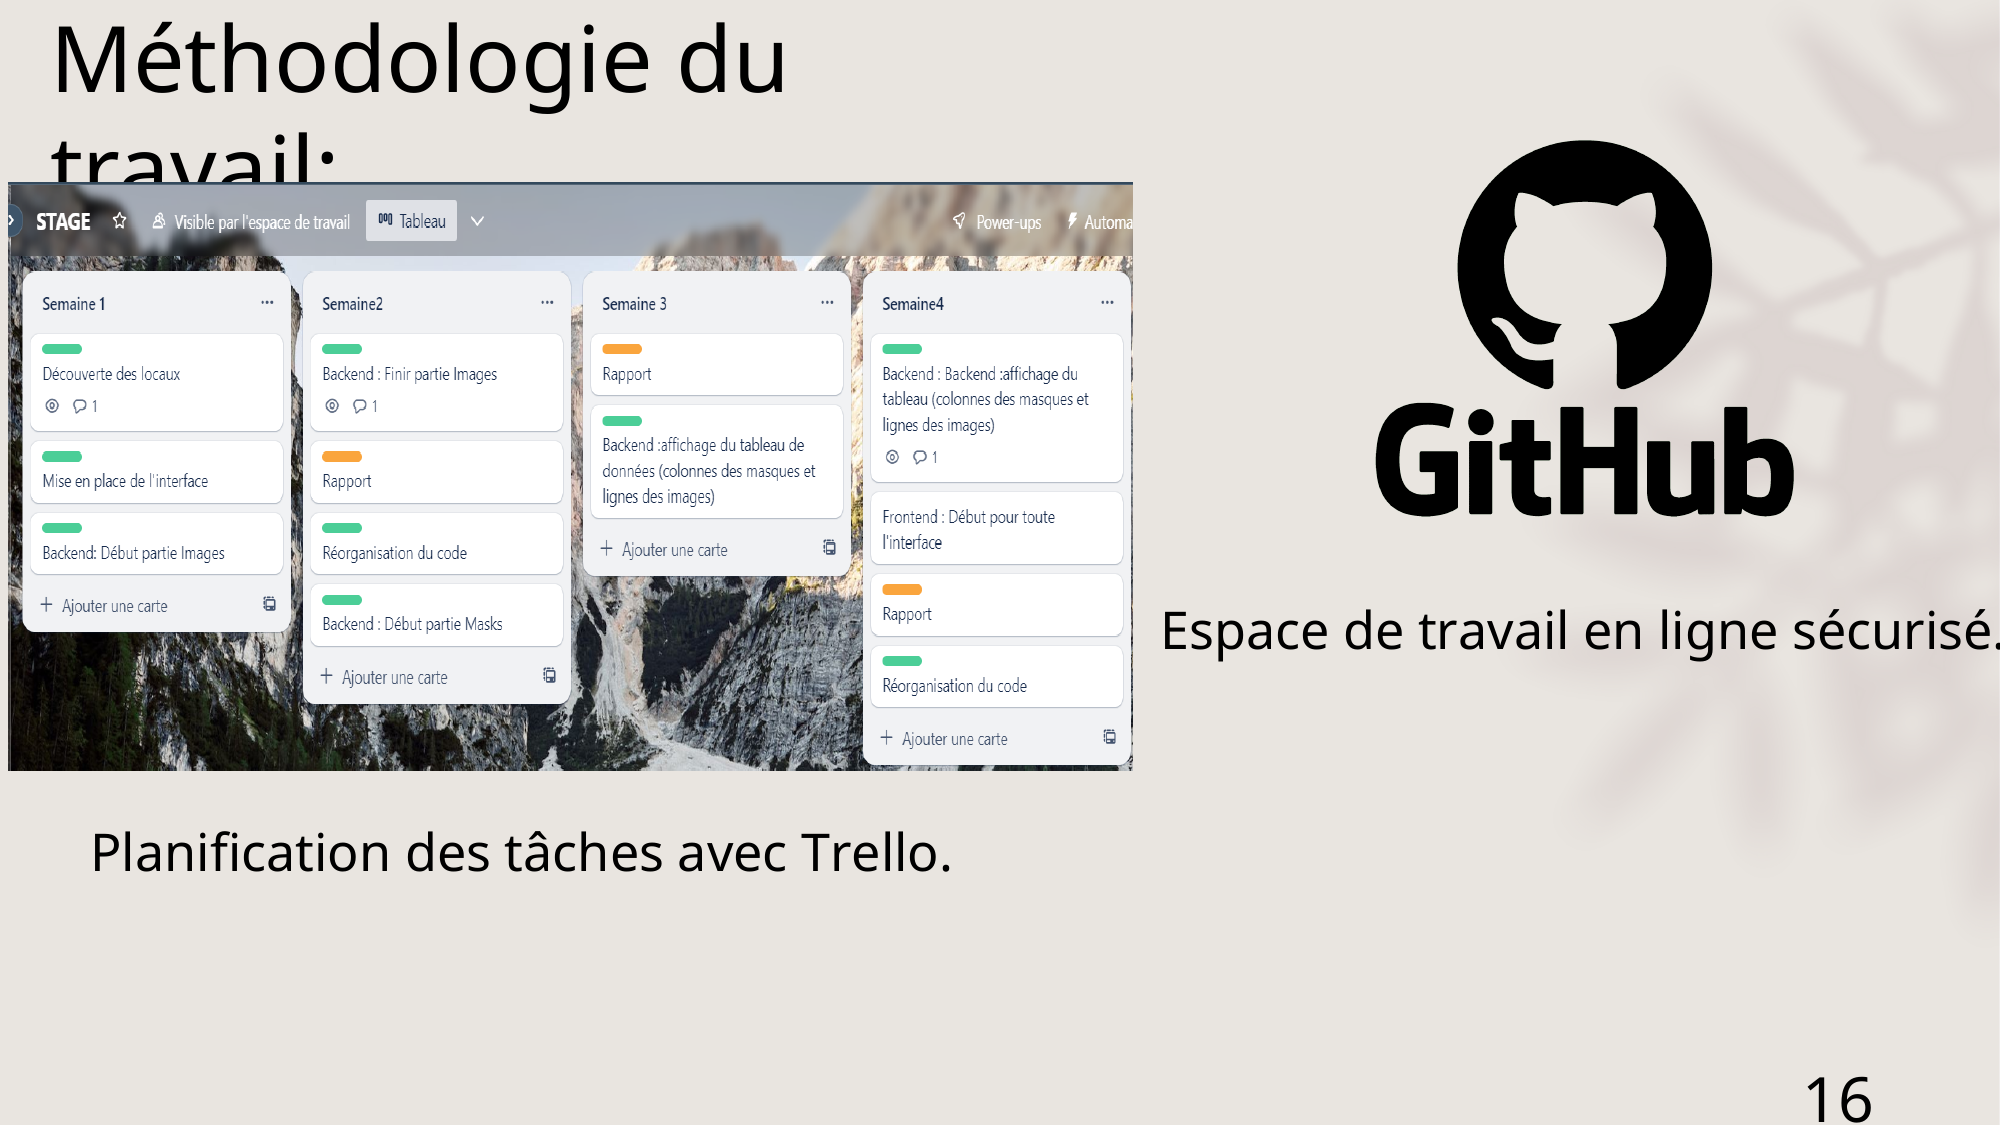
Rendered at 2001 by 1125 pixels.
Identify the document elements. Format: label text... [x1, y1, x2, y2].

text_box [1787, 1052, 1925, 1113]
text_box Planification des tâches avec Trello. [75, 805, 1014, 943]
title Méthodologie du travail: [34, 0, 1066, 182]
text_box Espace de travail en ligne sécurisé. [1145, 583, 2000, 861]
picture [1241, 134, 1925, 522]
picture [8, 182, 1133, 771]
